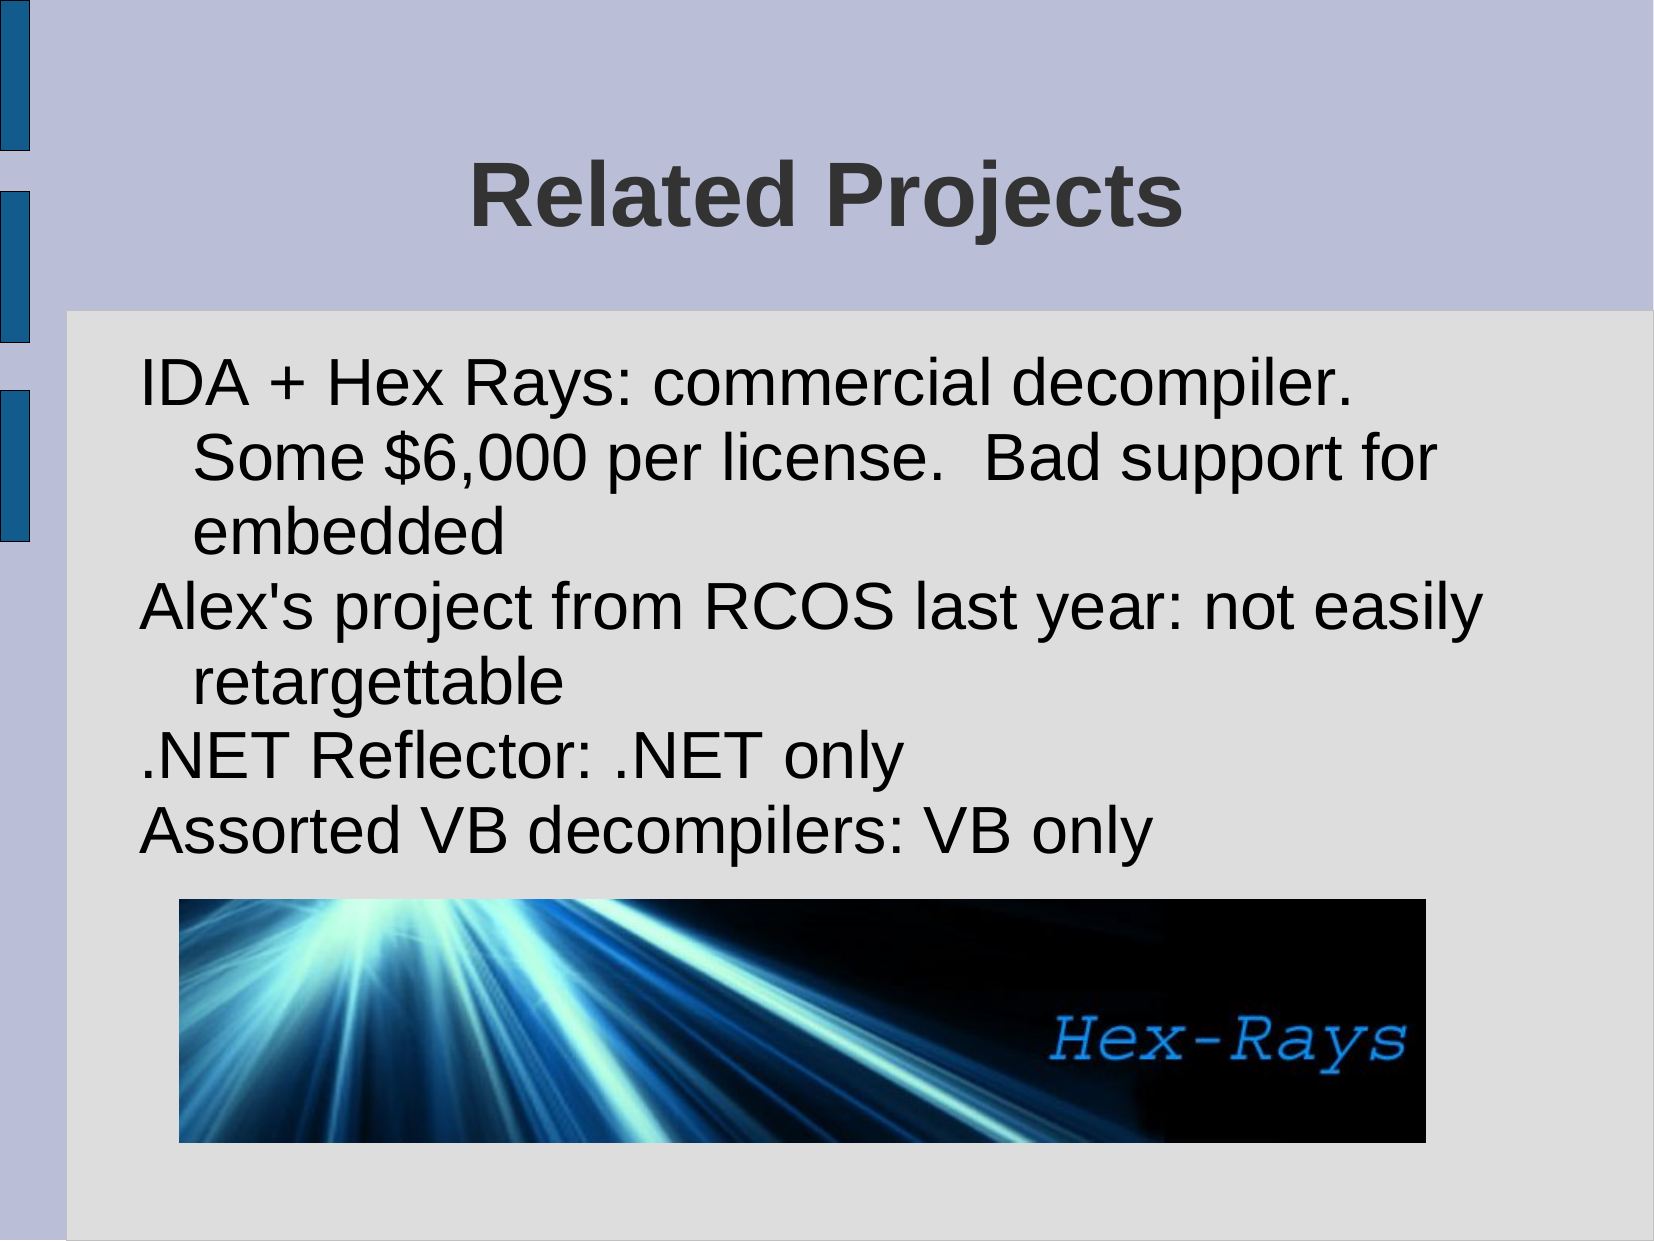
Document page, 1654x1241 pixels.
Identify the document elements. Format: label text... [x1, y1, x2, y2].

list IDA + Hex Rays: commercial decompiler. Some $6,000 per license. Bad support for embedded Alex's project from RCOS last year: not easily retargettable .NET Reflector: .NET only Assorted VB decompilers: VB only [121, 344, 1534, 1112]
picture [179, 899, 1426, 1143]
title Related Projects [121, 98, 1534, 291]
